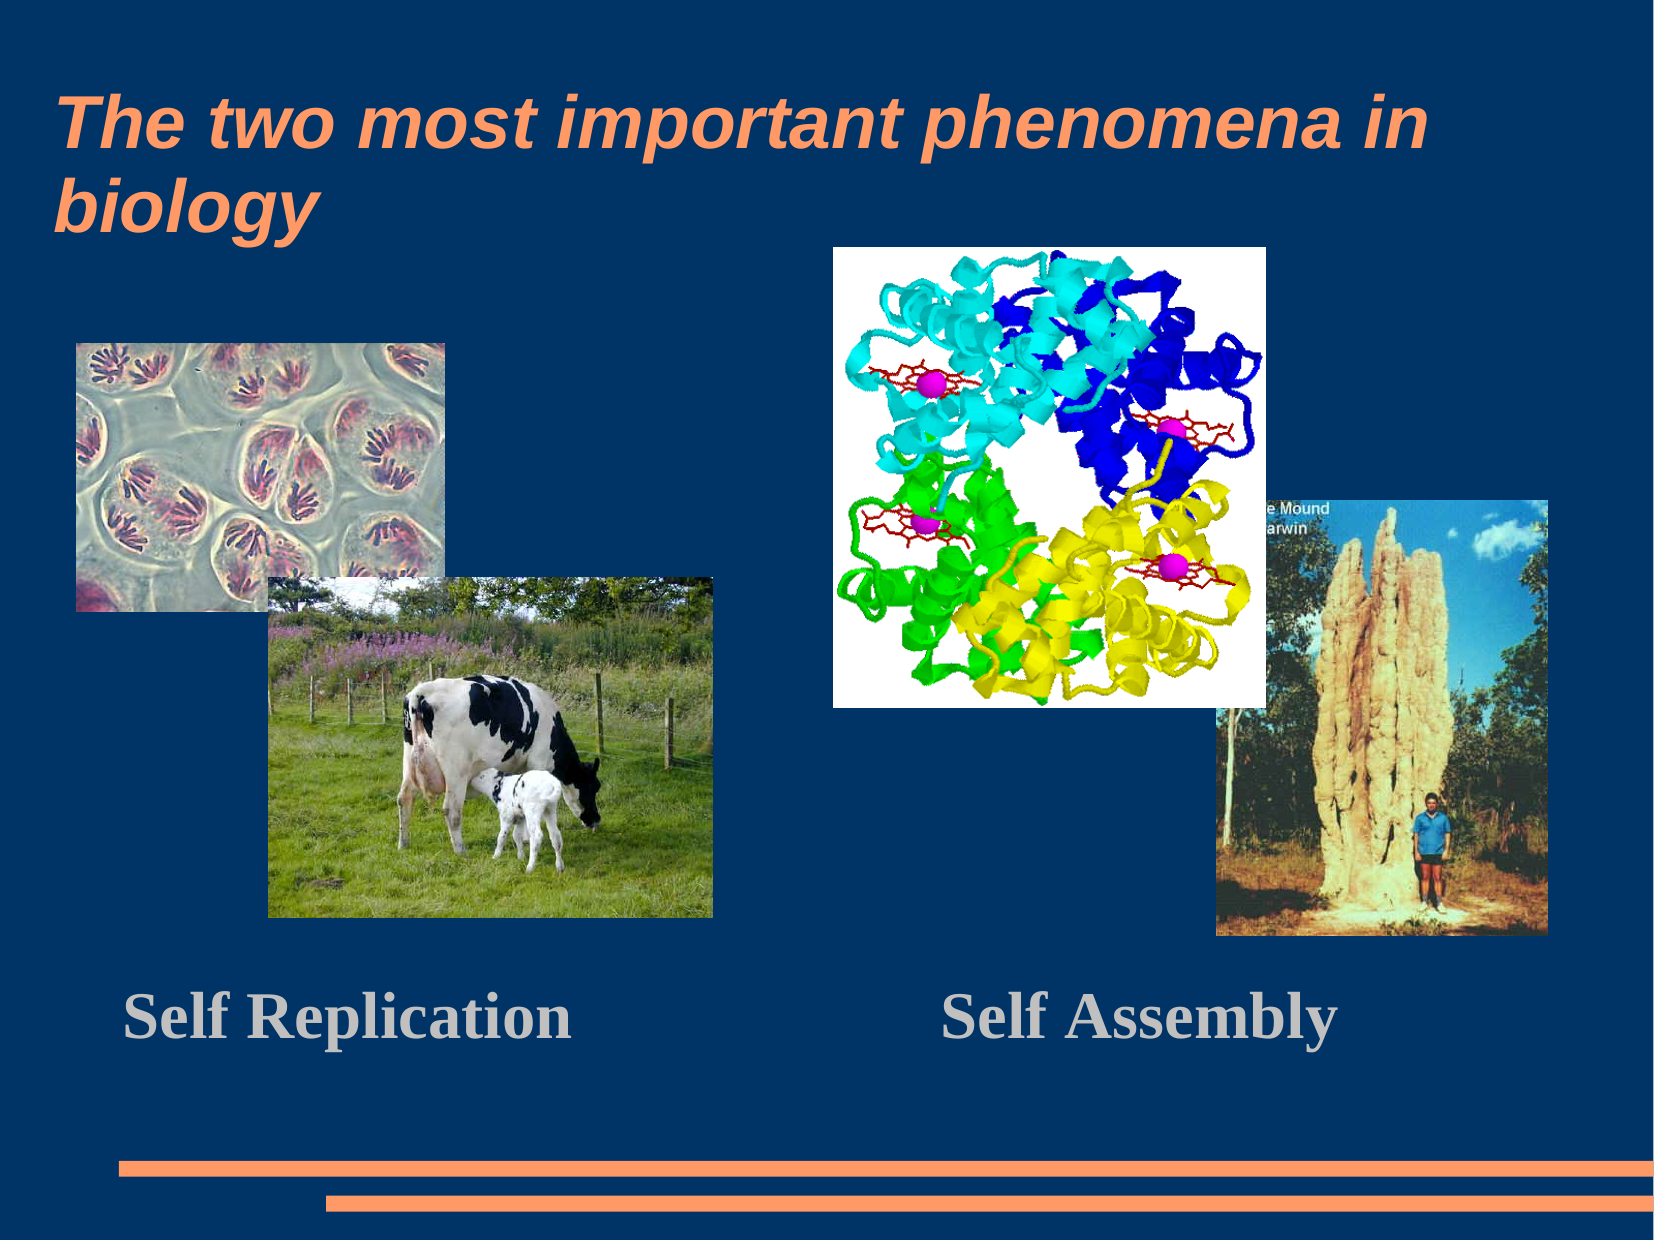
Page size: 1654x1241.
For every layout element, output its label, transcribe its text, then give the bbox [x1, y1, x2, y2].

picture [833, 247, 1548, 936]
picture [76, 343, 713, 918]
text_box Self Replication Self Assembly [122, 979, 1552, 1135]
title The two most important phenomena in biology [53, 57, 1554, 272]
